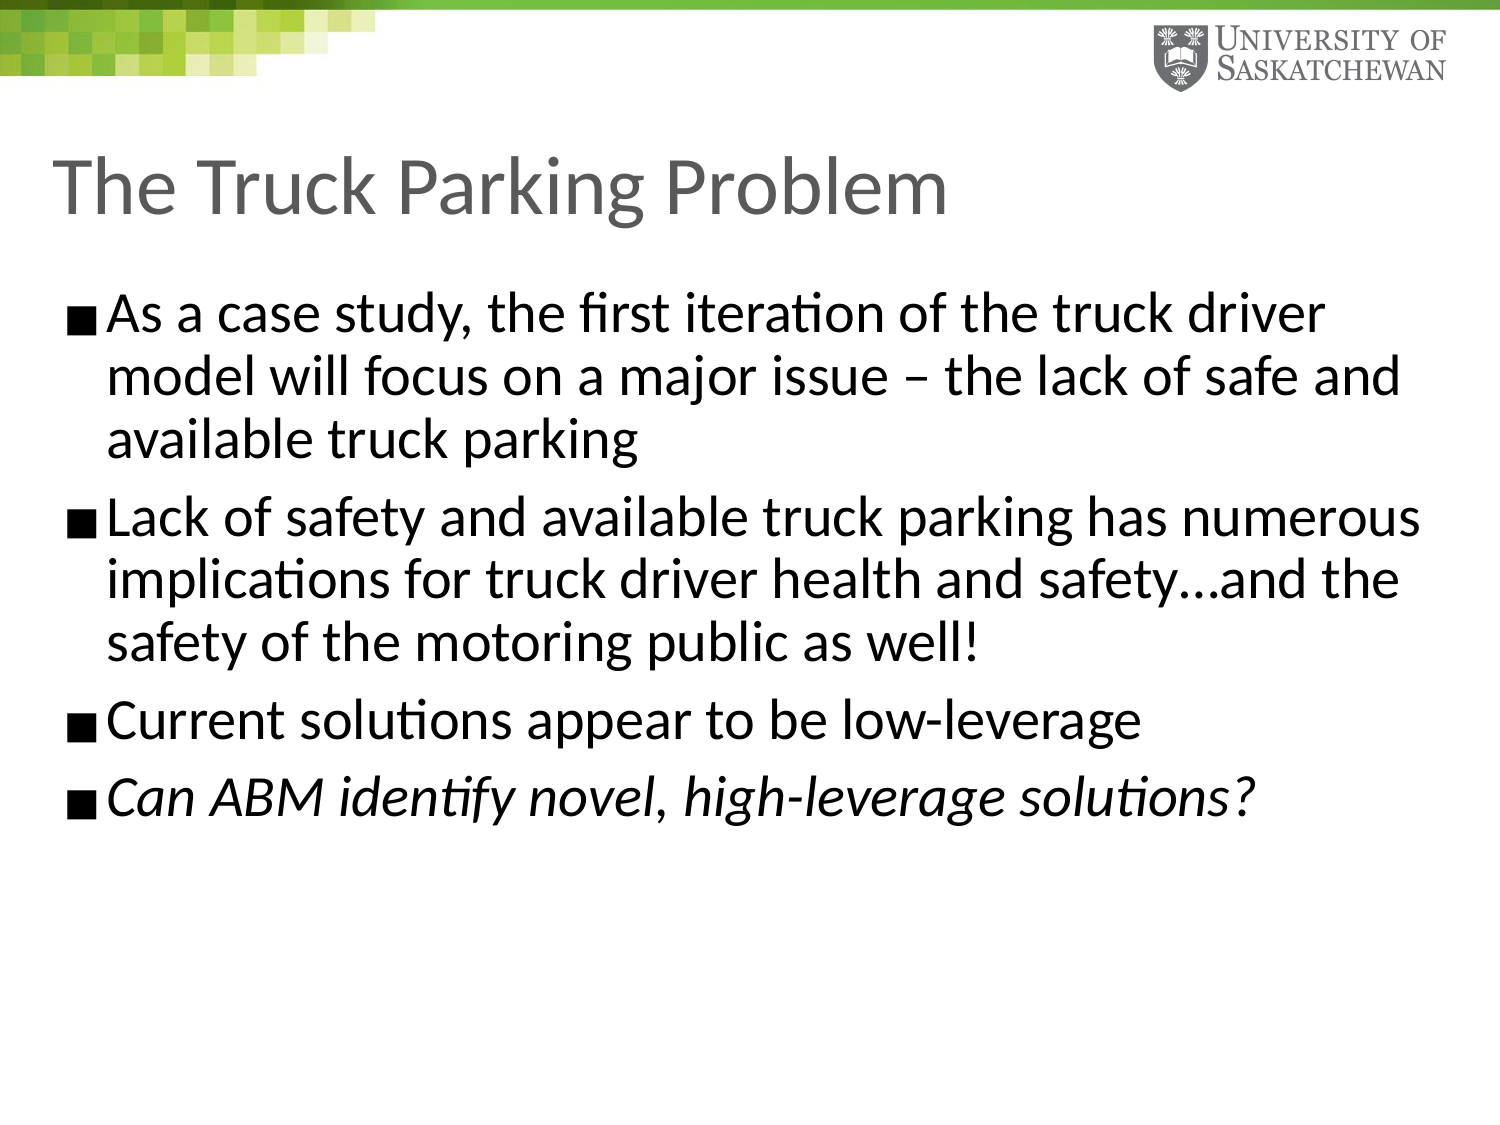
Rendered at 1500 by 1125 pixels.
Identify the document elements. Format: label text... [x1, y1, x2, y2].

list As a case study, the first iteration of the truck driver model will focus on a major issue – the lack of safe and available truck parking Lack of safety and available truck parking has numerous implications for truck driver health and safety…and the safety of the motoring public as well! Current solutions appear to be low-leverage Can ABM identify novel, high-leverage solutions? [47, 274, 1450, 988]
title The Truck Parking Problem [37, 124, 1450, 251]
picture [0, 0, 1500, 397]
